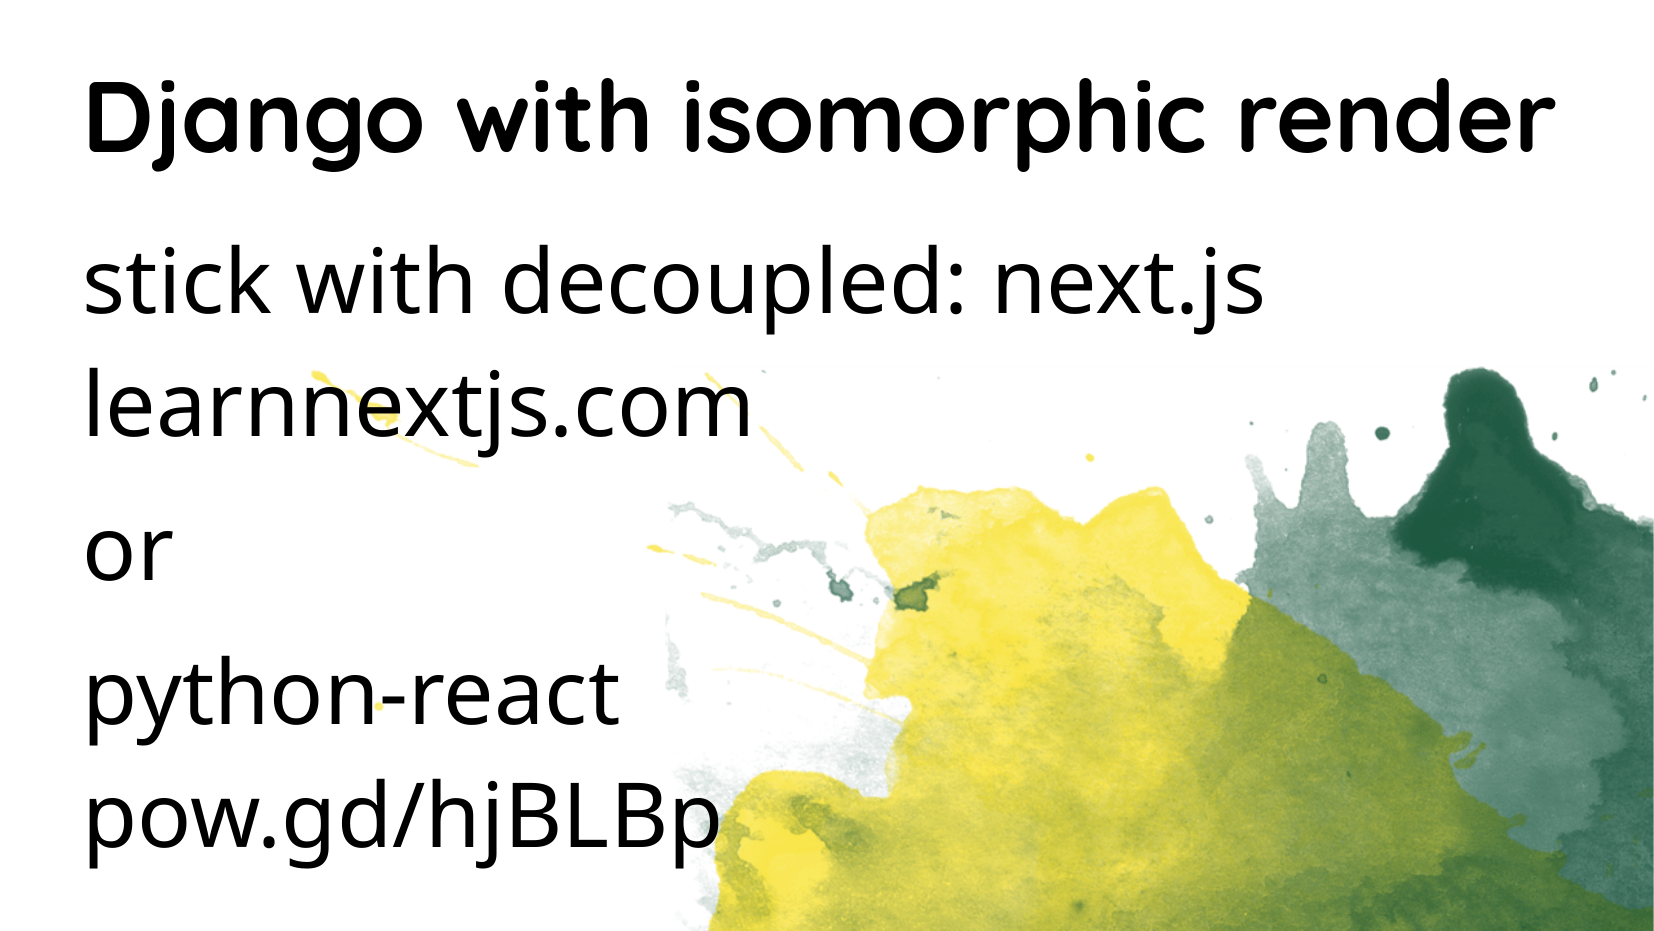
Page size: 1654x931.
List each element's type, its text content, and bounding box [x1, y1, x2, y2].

list stick with decoupled: next.js learnnextjs.com or python-react pow.gd/hjBLBp [82, 217, 1571, 875]
title Django with isomorphic render [82, 37, 1571, 193]
picture [0, 0, 1654, 931]
